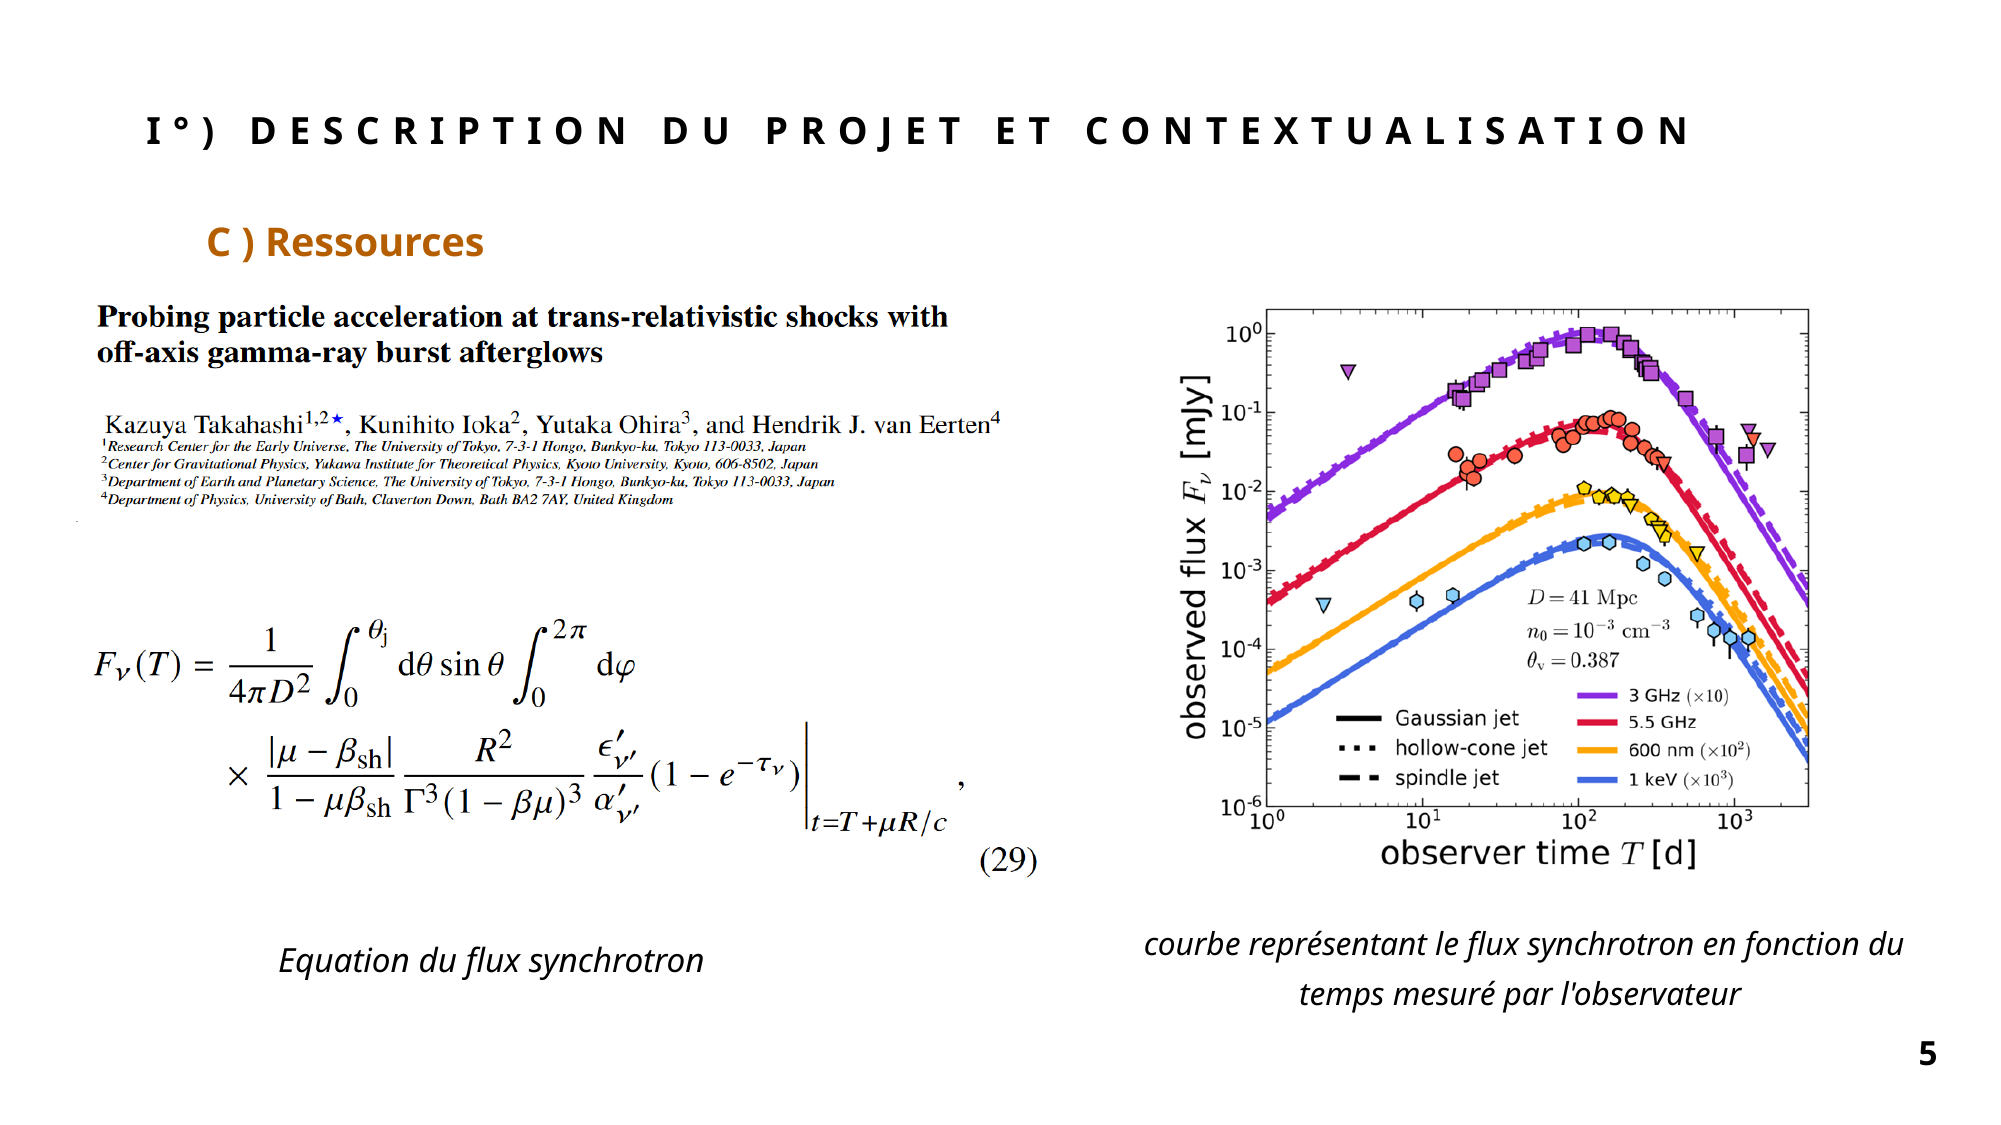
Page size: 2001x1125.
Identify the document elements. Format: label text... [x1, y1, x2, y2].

picture [1156, 279, 1815, 893]
title I°) Description du projet et contextualisation [131, 19, 1816, 160]
text_box courbe représentant le flux synchrotron en fonction du temps mesuré par l'observateur [1121, 905, 1928, 1020]
text_box <numéro> [1876, 1019, 1980, 1090]
list C ) Ressources [191, 195, 803, 280]
picture [76, 280, 1075, 522]
picture [55, 597, 1056, 891]
text_box Equation du flux synchrotron [263, 919, 736, 1004]
